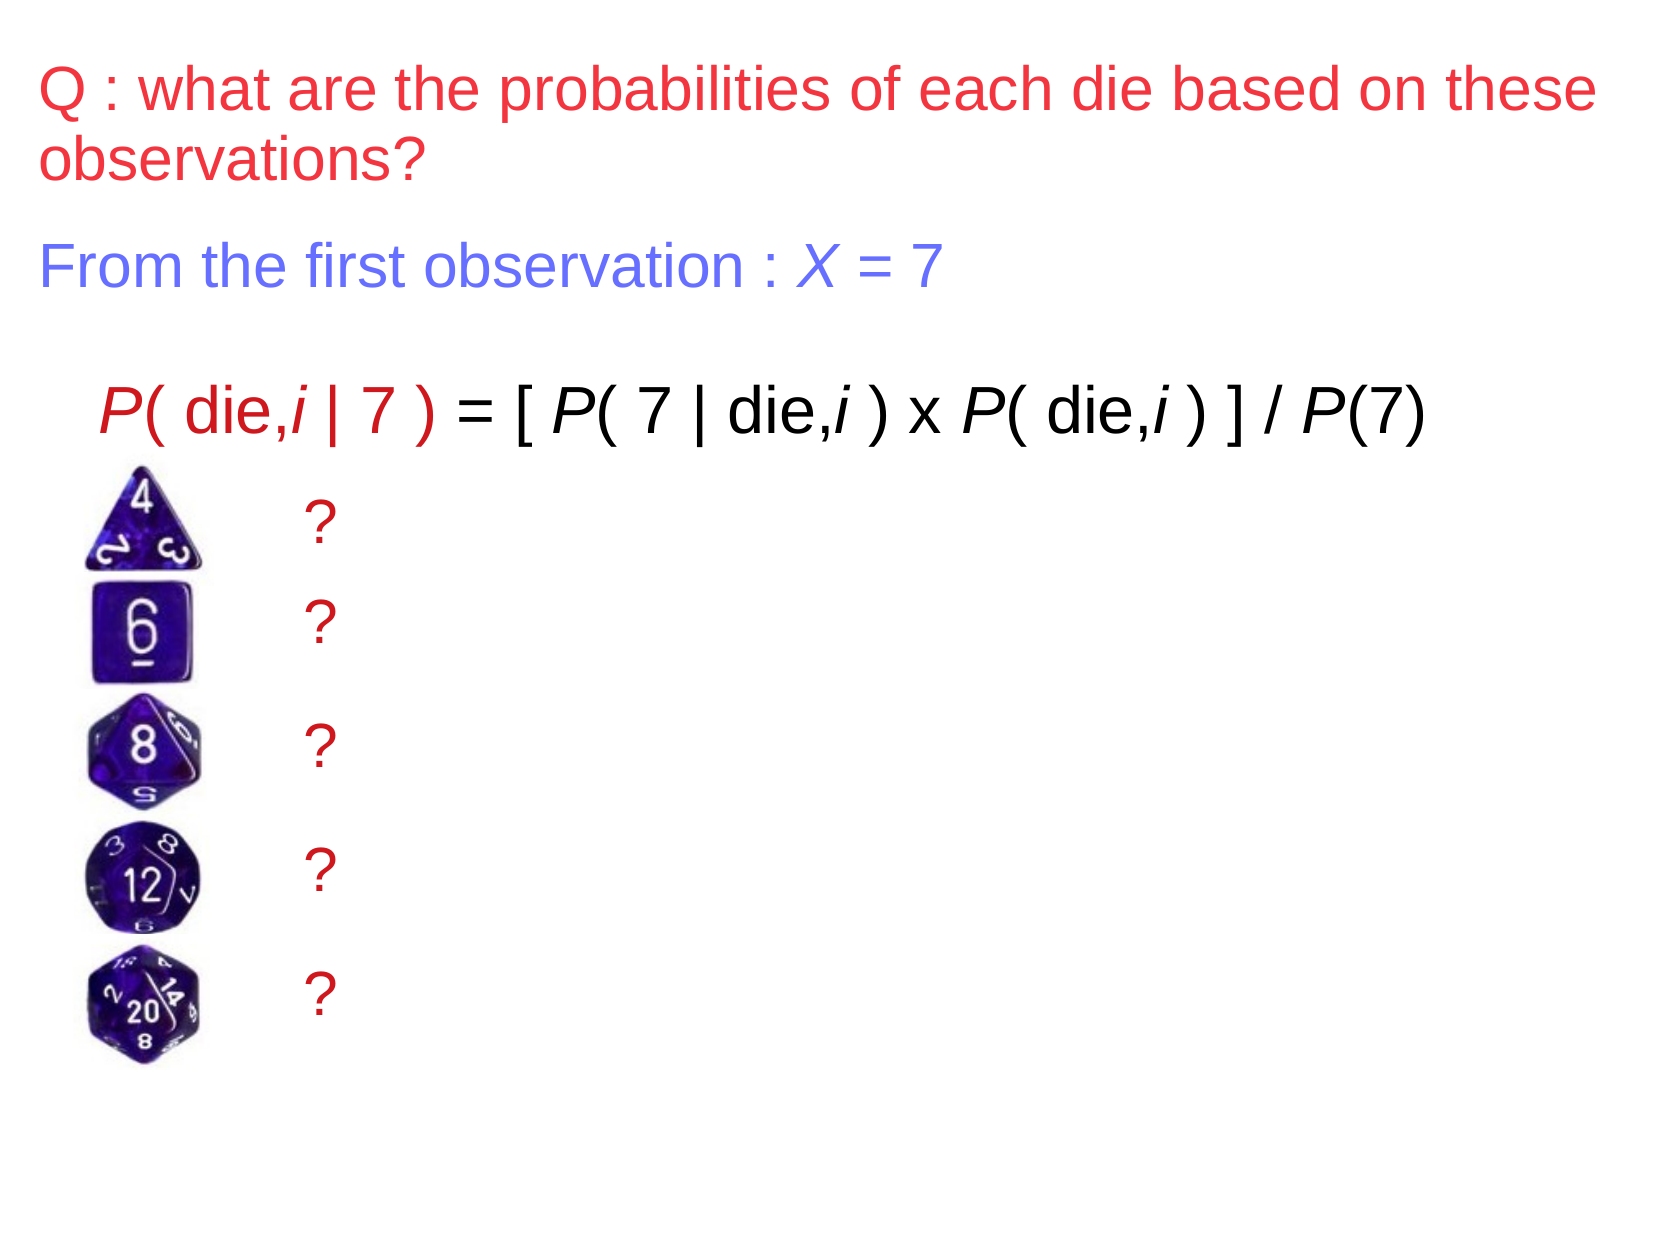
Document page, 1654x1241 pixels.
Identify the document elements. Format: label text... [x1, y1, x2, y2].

text_box P( die,i | 7 ) = [ P( 7 | die,i ) x P( die,i ) ] / P(7) [84, 378, 1543, 455]
text_box From the first observation : X = 7 [23, 223, 1647, 378]
text_box ? [289, 951, 354, 1037]
picture [71, 453, 214, 1070]
text_box ? [289, 827, 354, 913]
text_box ? [289, 579, 354, 665]
text_box Q : what are the probabilities of each die based on these observations? [23, 46, 1647, 201]
text_box ? [289, 703, 354, 789]
text_box ? [289, 479, 354, 564]
